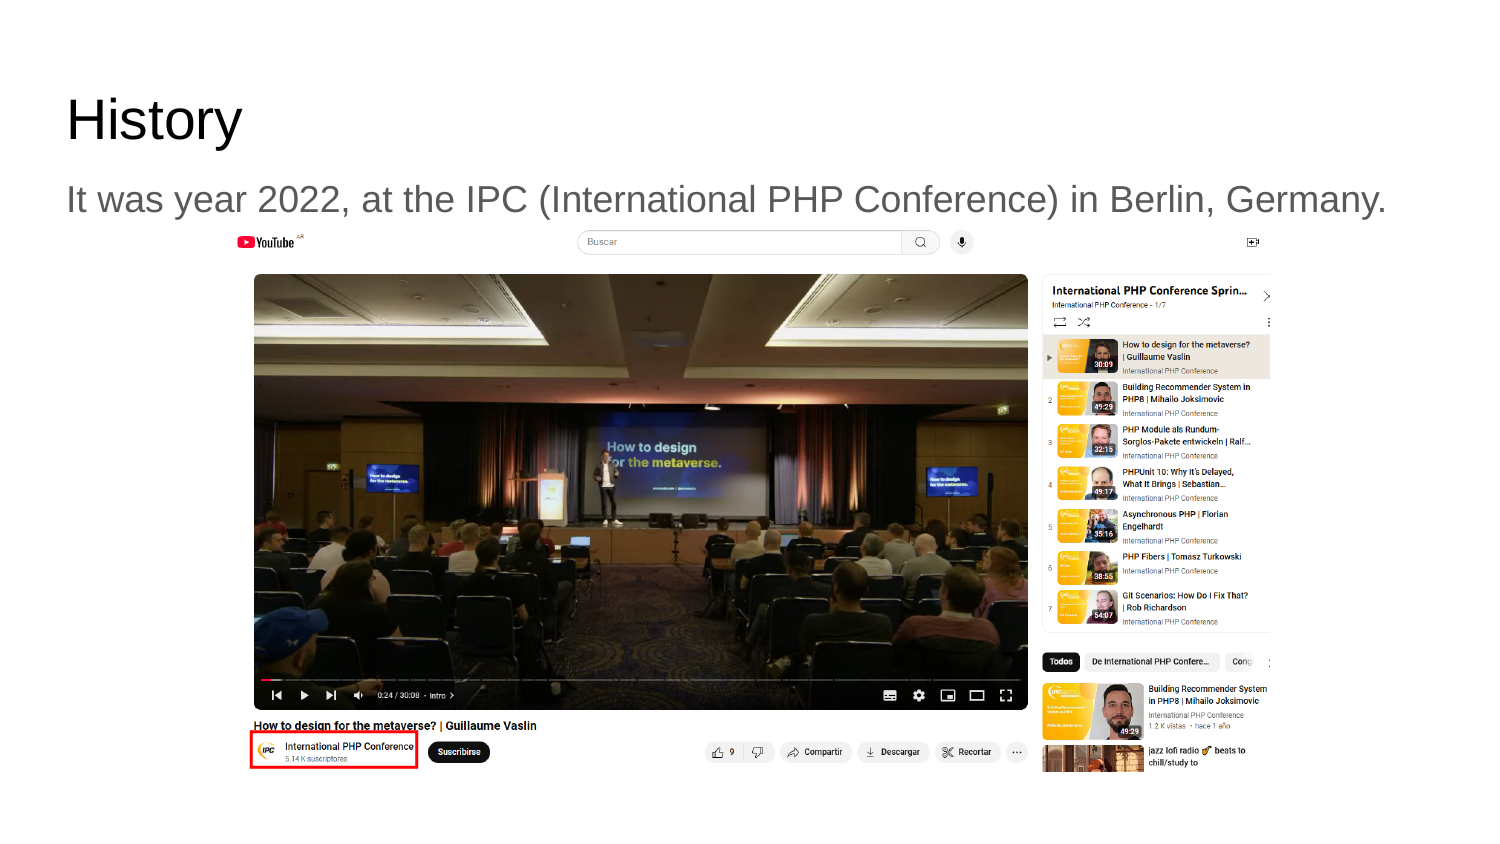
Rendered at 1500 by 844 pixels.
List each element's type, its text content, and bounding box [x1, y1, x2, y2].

list It was year 2022, at the IPC (International PHP Conference) in Berlin, Germany. [51, 157, 1449, 252]
title History [51, 72, 1449, 157]
picture [230, 228, 1270, 772]
